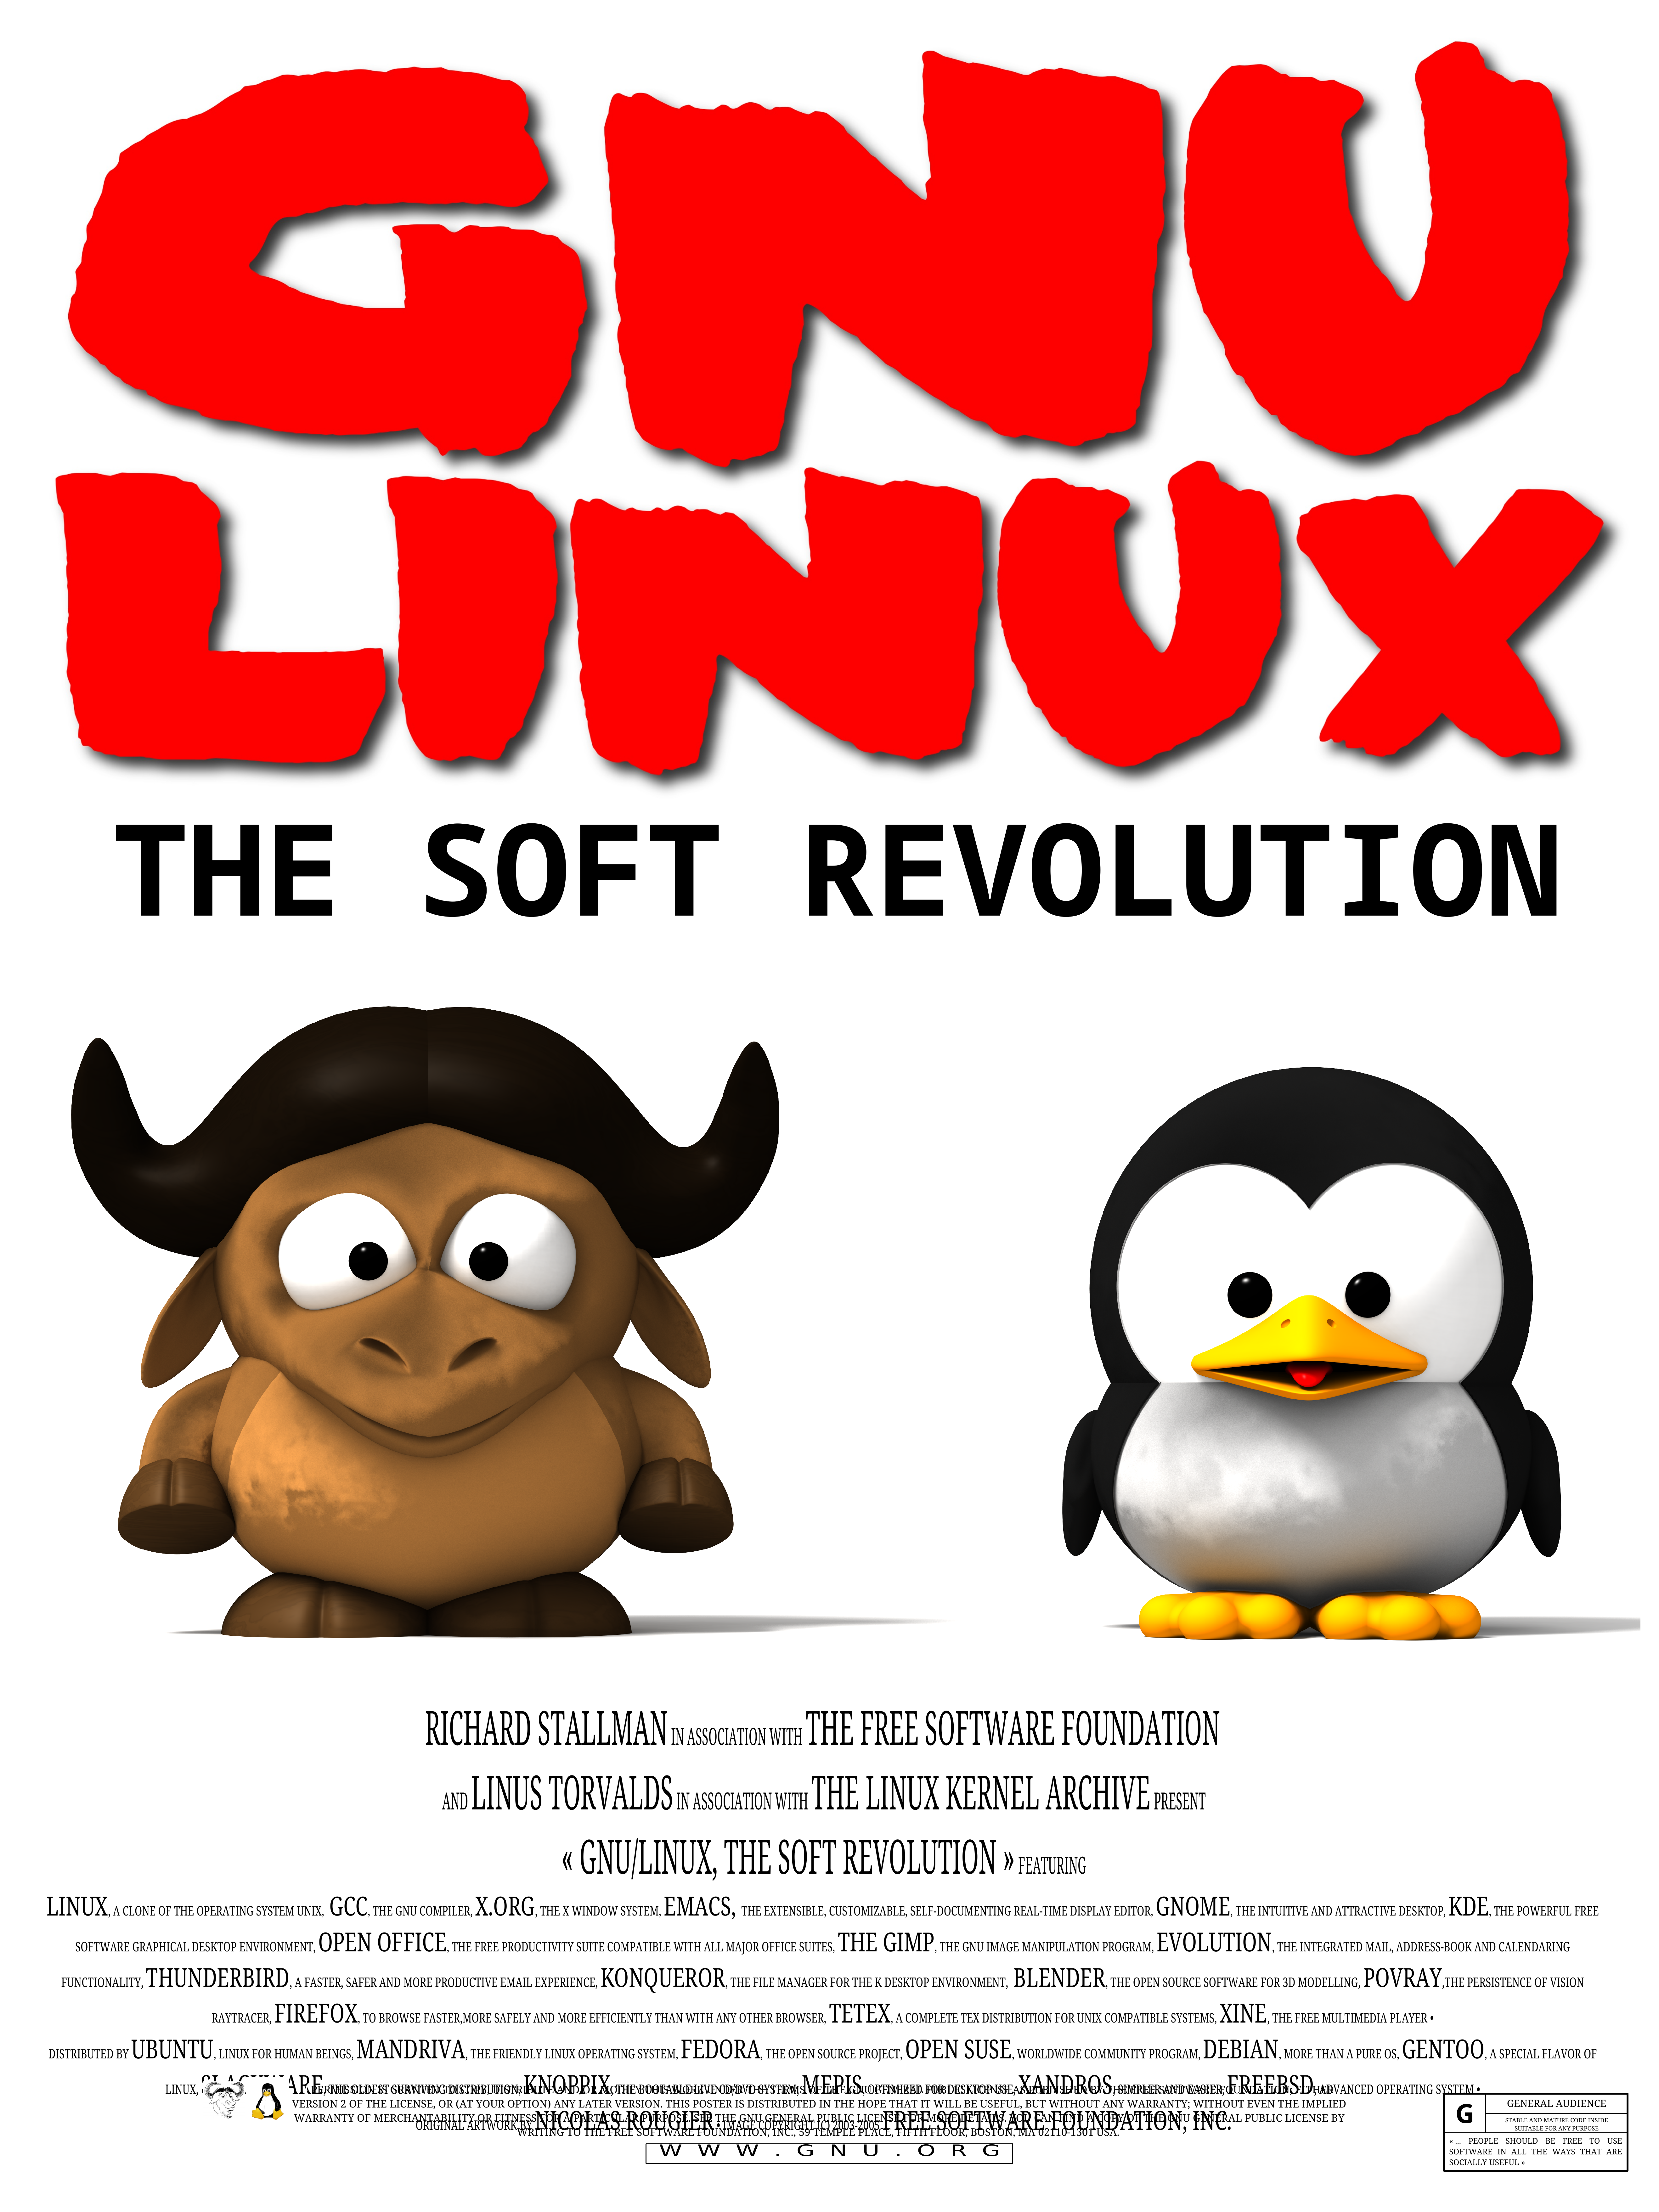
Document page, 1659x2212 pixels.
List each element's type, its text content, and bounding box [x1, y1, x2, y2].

picture [19, 967, 1640, 1690]
picture [45, 31, 1636, 777]
text_box STABLE AND MATURE CODE INSIDE SUITABLE FOR ANY PURPOSE [1486, 2113, 1627, 2132]
text_box G [1445, 2095, 1486, 2132]
text_box GENERAL AUDIENCE [1486, 2095, 1627, 2113]
picture [246, 2077, 289, 2125]
picture [203, 2081, 245, 2119]
text_box PPERMISSION IS GRANTED TO COPY, DISTRIBUTE AND/OR MODIFY THIS WORK UNDER THE TERMS OF THE GNU GENERAL PUBLIC LICENSE AS PUBLISHED BY THE FREE SOFTWARE FOUNDATION; EITHER VERSION 2 OF THE LICENSE, OR (AT YOUR OPTION) ANY LATER VERSION. THIS POSTER IS DISTRIBUTED IN THE HOPE THAT IT WILL BE USEFUL, BUT WITHOUT ANY WARRANTY; WITHOUT EVEN THE IMPLIED WARRANTY OF MERCHANTABILITY OR FITNESS FOR A PARTICULAR PURPOSE. SEE THE GNU GENERAL PUBLIC LICENSE FOR MORE DETAILS. YOU CAN FIND A COPY OF THE GNU GENERAL PUBLIC LICENSE BY WRITING TO THE FREE SOFTWARE FOUNDATION, INC., 59 TEMPLE PLACE, FIFTH FLOOR, BOSTON, MA 02110-1301 USA. [287, 2080, 1372, 2133]
text_box W W W . G N U . O R G [646, 2144, 1013, 2164]
text_box THE SOFT REVOLUTION [11, 777, 1659, 933]
text_box RICHARD STALLMAN IN ASSOCIATION WITH THE FREE SOFTWARE FOUNDATION AND LINUS TORVALDS IN ASSOCIATION WITH THE LINUX KERNEL ARCHIVE PRESENT « GNU/LINUX, THE SOFT REVOLUTION » FEATURING LINUX, A CLONE OF THE OPERATING SYSTEM UNIX, GCC, THE GNU COMPILER, X.ORG, THE X WINDOW SYSTEM, EMACS, THE EXTENSIBLE, CUSTOMIZABLE, SELF-DOCUMENTING REAL-TIME DISPLAY EDITOR, GNOME, THE INTUITIVE AND ATTRACTIVE DESKTOP, KDE, THE POWERFUL FREE SOFTWARE GRAPHICAL DESKTOP ENVIRONMENT, OPEN OFFICE, THE FREE PRODUCTIVITY SUITE COMPATIBLE WITH ALL MAJOR OFFICE SUITES, THE GIMP, THE GNU IMAGE MANIPULATION PROGRAM, EVOLUTION, THE INTEGRATED MAIL, ADDRESS-BOOK AND CALENDARING FUNCTIONALITY, THUNDERBIRD, A FASTER, SAFER AND MORE PRODUCTIVE EMAIL EXPERIENCE, KONQUEROR, THE FILE MANAGER FOR THE K DESKTOP ENVIRONMENT, BLENDER, THE OPEN SOURCE SOFTWARE FOR 3D MODELLING, POVRAY,THE PERSISTENCE OF VISION RAYTRACER, FIREFOX, TO BROWSE FASTER,MORE SAFELY AND MORE EFFICIENTLY THAN WITH ANY OTHER BROWSER, TETEX, A COMPLETE TEX DISTRIBUTION FOR UNIX COMPATIBLE SYSTEMS, XINE, THE FREE MULTIMEDIA PLAYER • DISTRIBUTED BY UBUNTU, LINUX FOR HUMAN BEINGS, MANDRIVA, THE FRIENDLY LINUX OPERATING SYSTEM, FEDORA, THE OPEN SOURCE PROJECT, OPEN SUSE, WORLDWIDE COMMUNITY PROGRAM, DEBIAN, MORE THAN A PURE OS, GENTOO, A SPECIAL FLAVOR OF LINUX, SLACKWARE, THE OLDEST SURVIVING DISTRIBUTION, KNOPPIX, THE BOOTABLE LIVE CD/DVD SYSTEM, MEPIS, OPTIMIZED FOR DESKTOP USE, XANDROS, SIMPLER AND EASIER, FREEBSD, ADVANCED OPERATING SYSTEM • ORIGINAL ARTWORK BY NICOLAS ROUGIER • IMAGE COPYRIGHT (C) 2003-2005 FREE SOFTWARE FOUNDATION, INC. [0, 1695, 1659, 2071]
text_box « ... PEOPLE SHOULD BE FREE TO USE SOFTWARE IN ALL THE WAYS THAT ARE SOCIALLY USEFUL » [1445, 2132, 1627, 2170]
